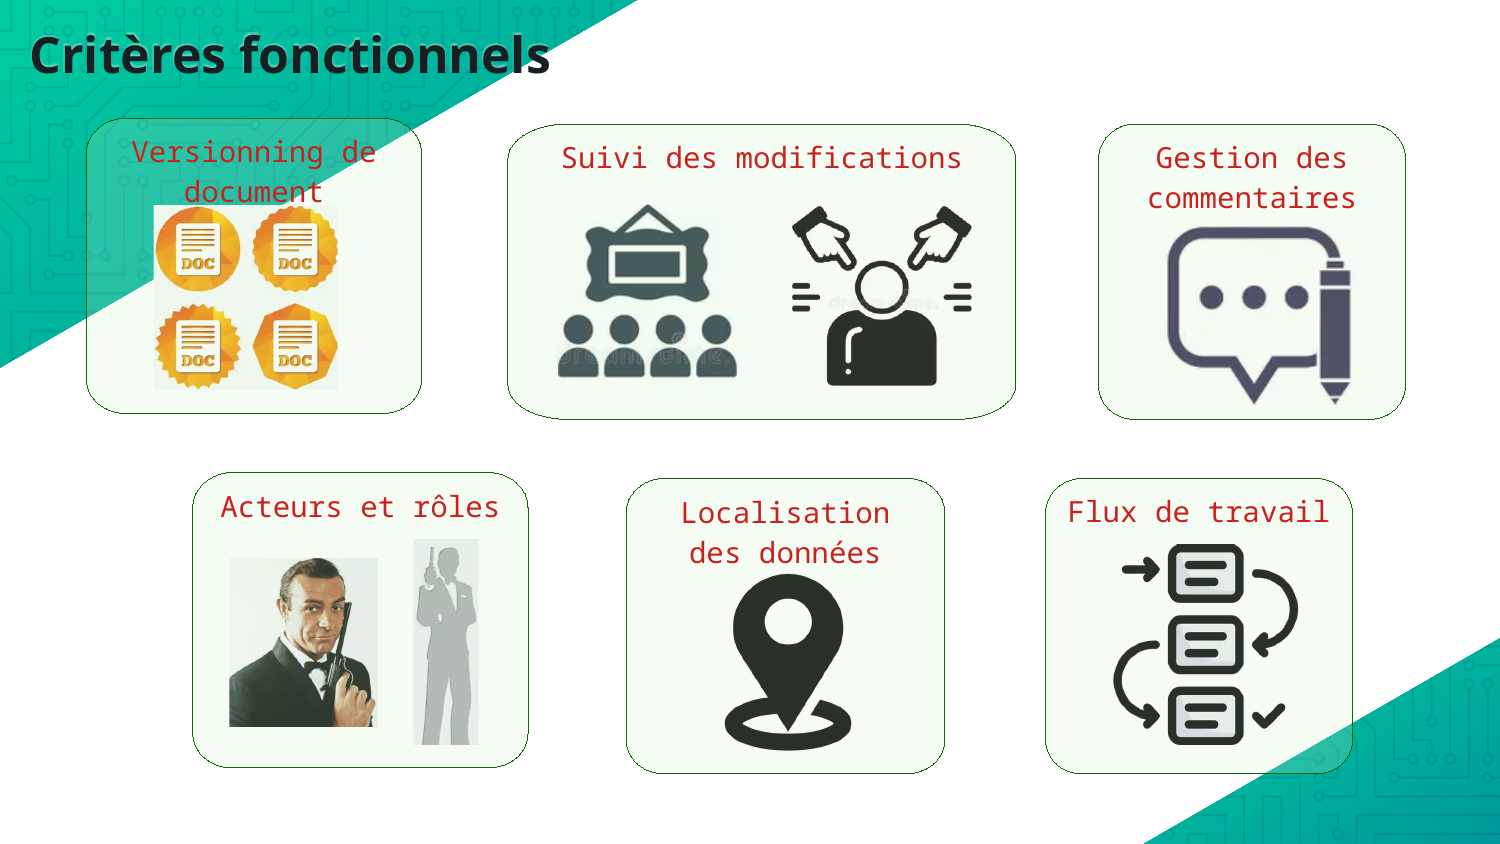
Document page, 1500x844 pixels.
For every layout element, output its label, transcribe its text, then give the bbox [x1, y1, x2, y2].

text_box [1098, 213, 1406, 420]
text_box [192, 572, 529, 768]
text_box [534, 124, 990, 130]
text_box [1062, 478, 1336, 484]
text_box Suivi des modifications [507, 130, 1016, 213]
text_box [86, 218, 422, 414]
text_box [643, 478, 928, 484]
title Critères fonctionnels [29, 29, 1249, 88]
text_box Localisation des données [626, 484, 945, 567]
text_box [626, 567, 945, 774]
text_box [507, 213, 1016, 420]
text_box Gestion des commentaires [1098, 129, 1406, 213]
text_box [1045, 567, 1353, 774]
text_box Flux de travail [1045, 484, 1353, 567]
text_box [1116, 124, 1388, 129]
text_box [211, 472, 510, 478]
text_box [107, 118, 401, 124]
text_box Versionning de document [82, 124, 426, 218]
text_box Acteurs et rôles [189, 478, 532, 572]
